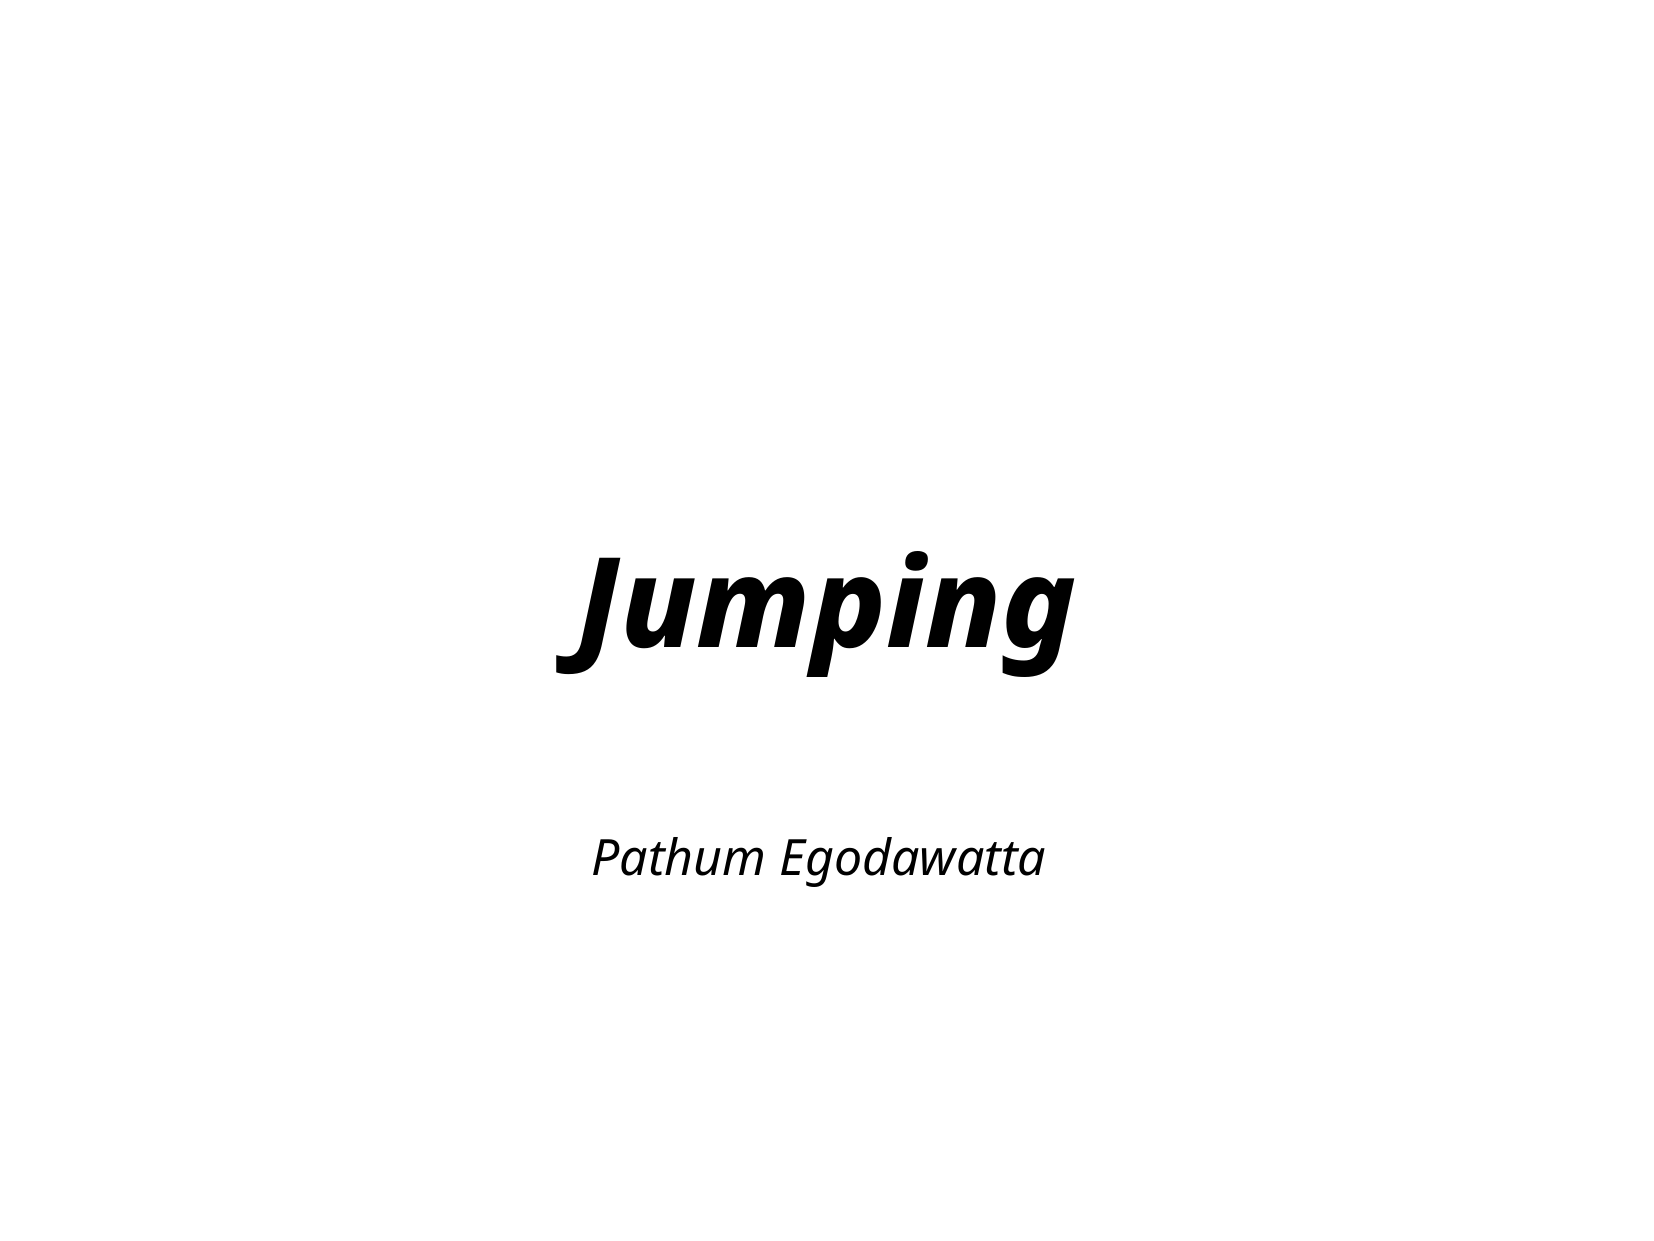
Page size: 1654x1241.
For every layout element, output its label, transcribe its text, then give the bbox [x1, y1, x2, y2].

title Jumping [82, 495, 1571, 703]
title Pathum Egodawatta [75, 752, 1564, 961]
